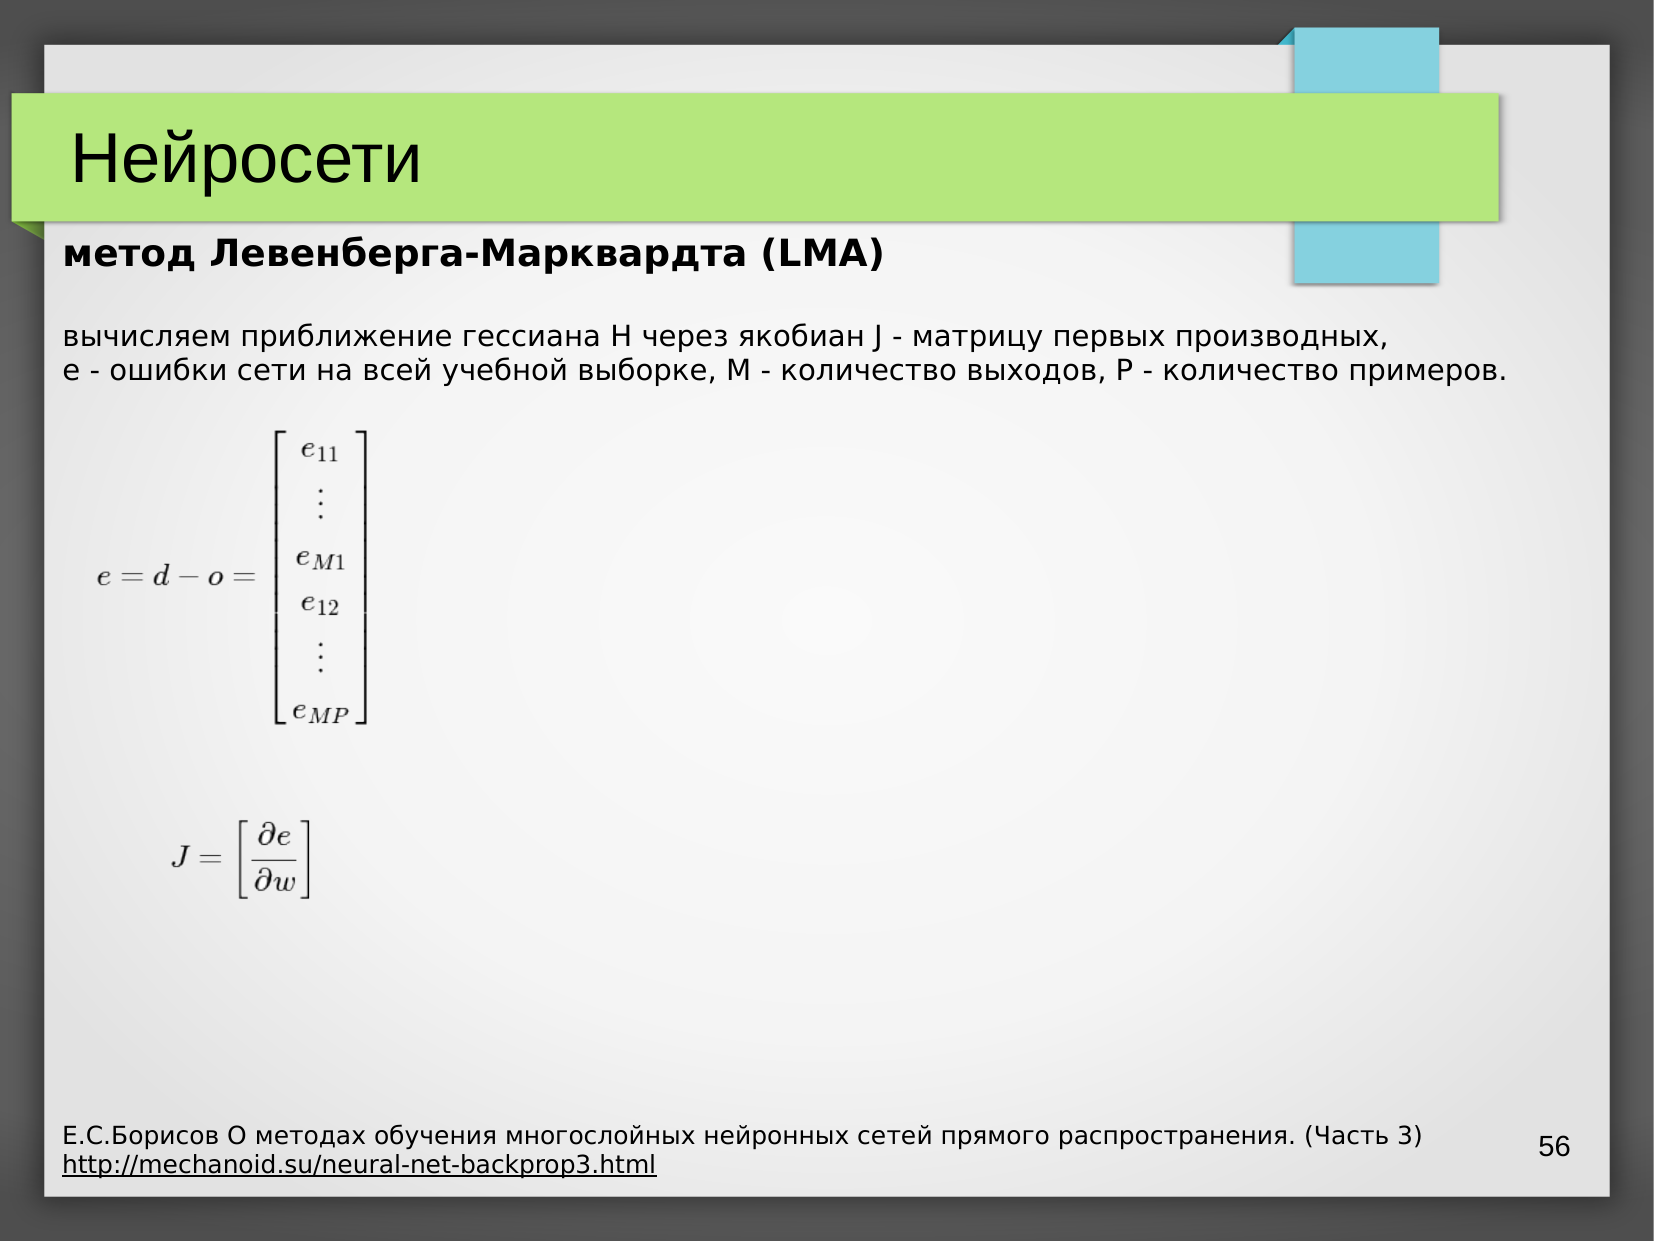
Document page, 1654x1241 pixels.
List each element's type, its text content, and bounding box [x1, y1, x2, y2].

text_box Е.С.Борисов О методах обучения многослойных нейронных сетей прямого распространения. (Часть 3) http://mechanoid.su/neural-net-backprop3.html [47, 1113, 1477, 1187]
title Нейросети [70, 118, 1205, 199]
text_box метод Левенберга-Марквардта (LMA) вычисляем приближение гессиана H через якобиан J - матрицу первых производных, e - ошибки сети на всей учебной выборке, M - количество выходов, P - количество примеров. [47, 224, 1619, 395]
picture [0, 0, 1654, 1241]
